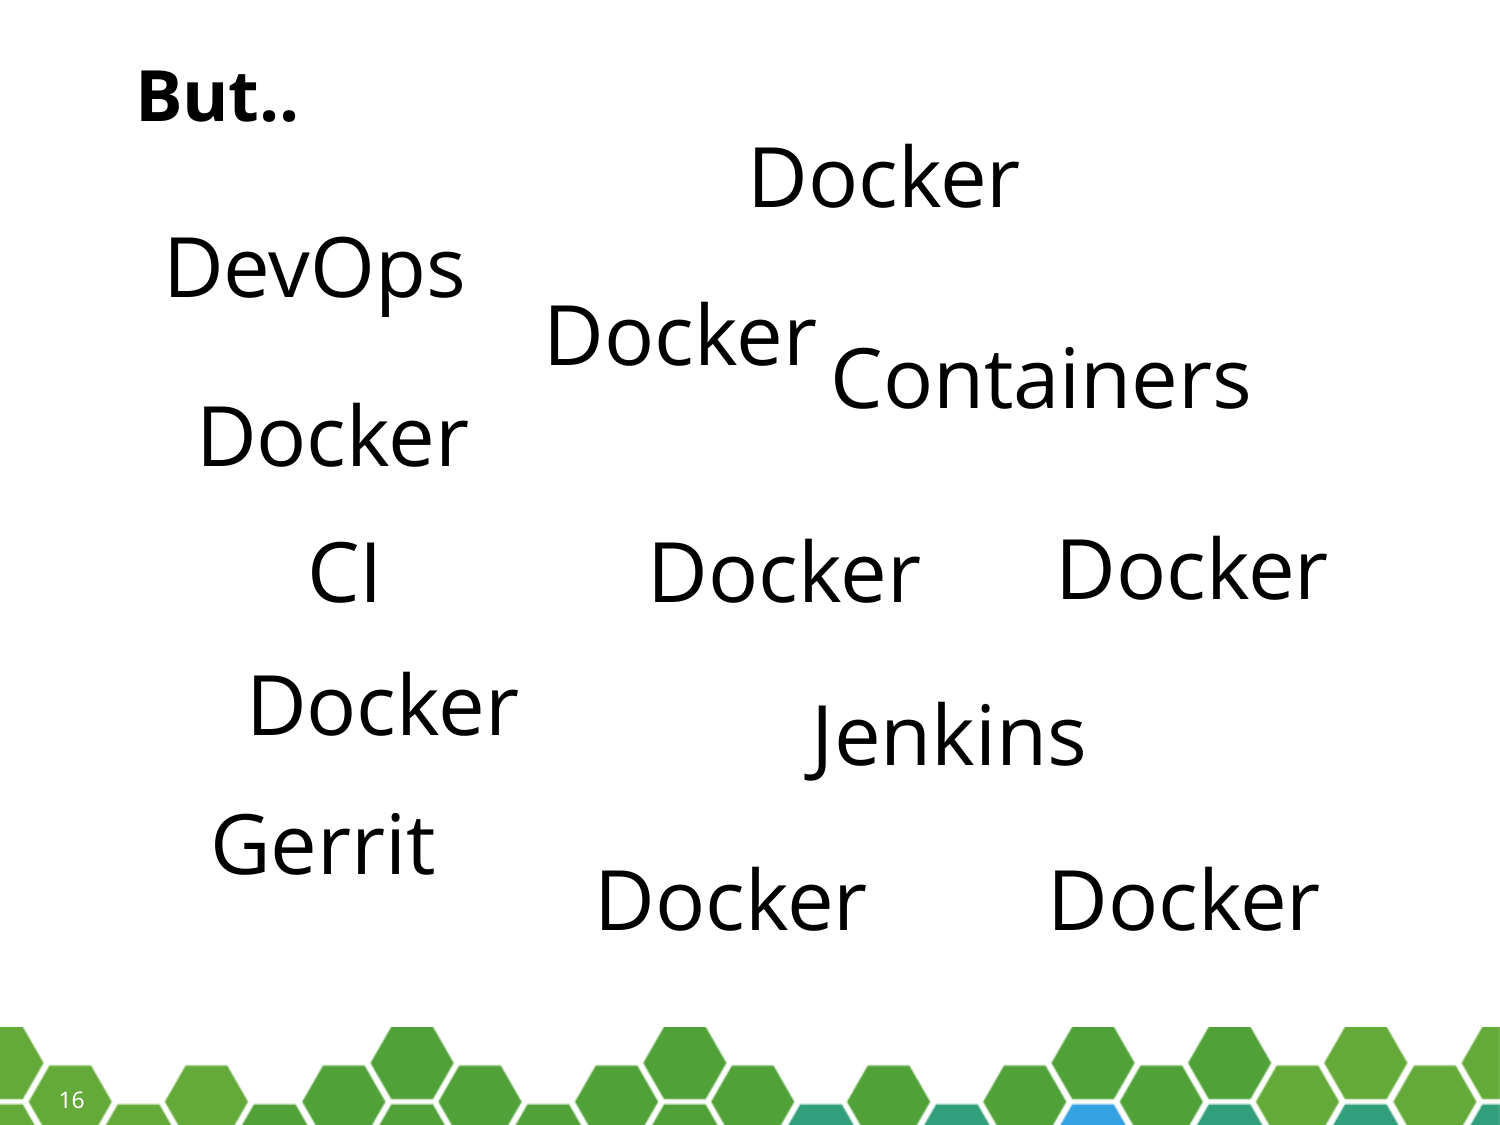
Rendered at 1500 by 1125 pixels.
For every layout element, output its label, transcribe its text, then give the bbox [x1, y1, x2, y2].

list Docker [566, 841, 915, 965]
list Docker [719, 118, 1068, 241]
title But.. [135, 12, 1372, 175]
list Docker [515, 276, 864, 399]
list DevOps [135, 208, 490, 332]
list Docker [167, 377, 516, 501]
list Docker [1027, 510, 1376, 633]
list Gerrit [181, 785, 490, 908]
list Containers [802, 320, 1279, 443]
list Jenkins [783, 676, 1127, 799]
list Docker [217, 646, 566, 769]
list CI [278, 513, 414, 636]
list Docker [1019, 841, 1368, 965]
picture [0, 1027, 1500, 1125]
list Docker [619, 513, 968, 636]
